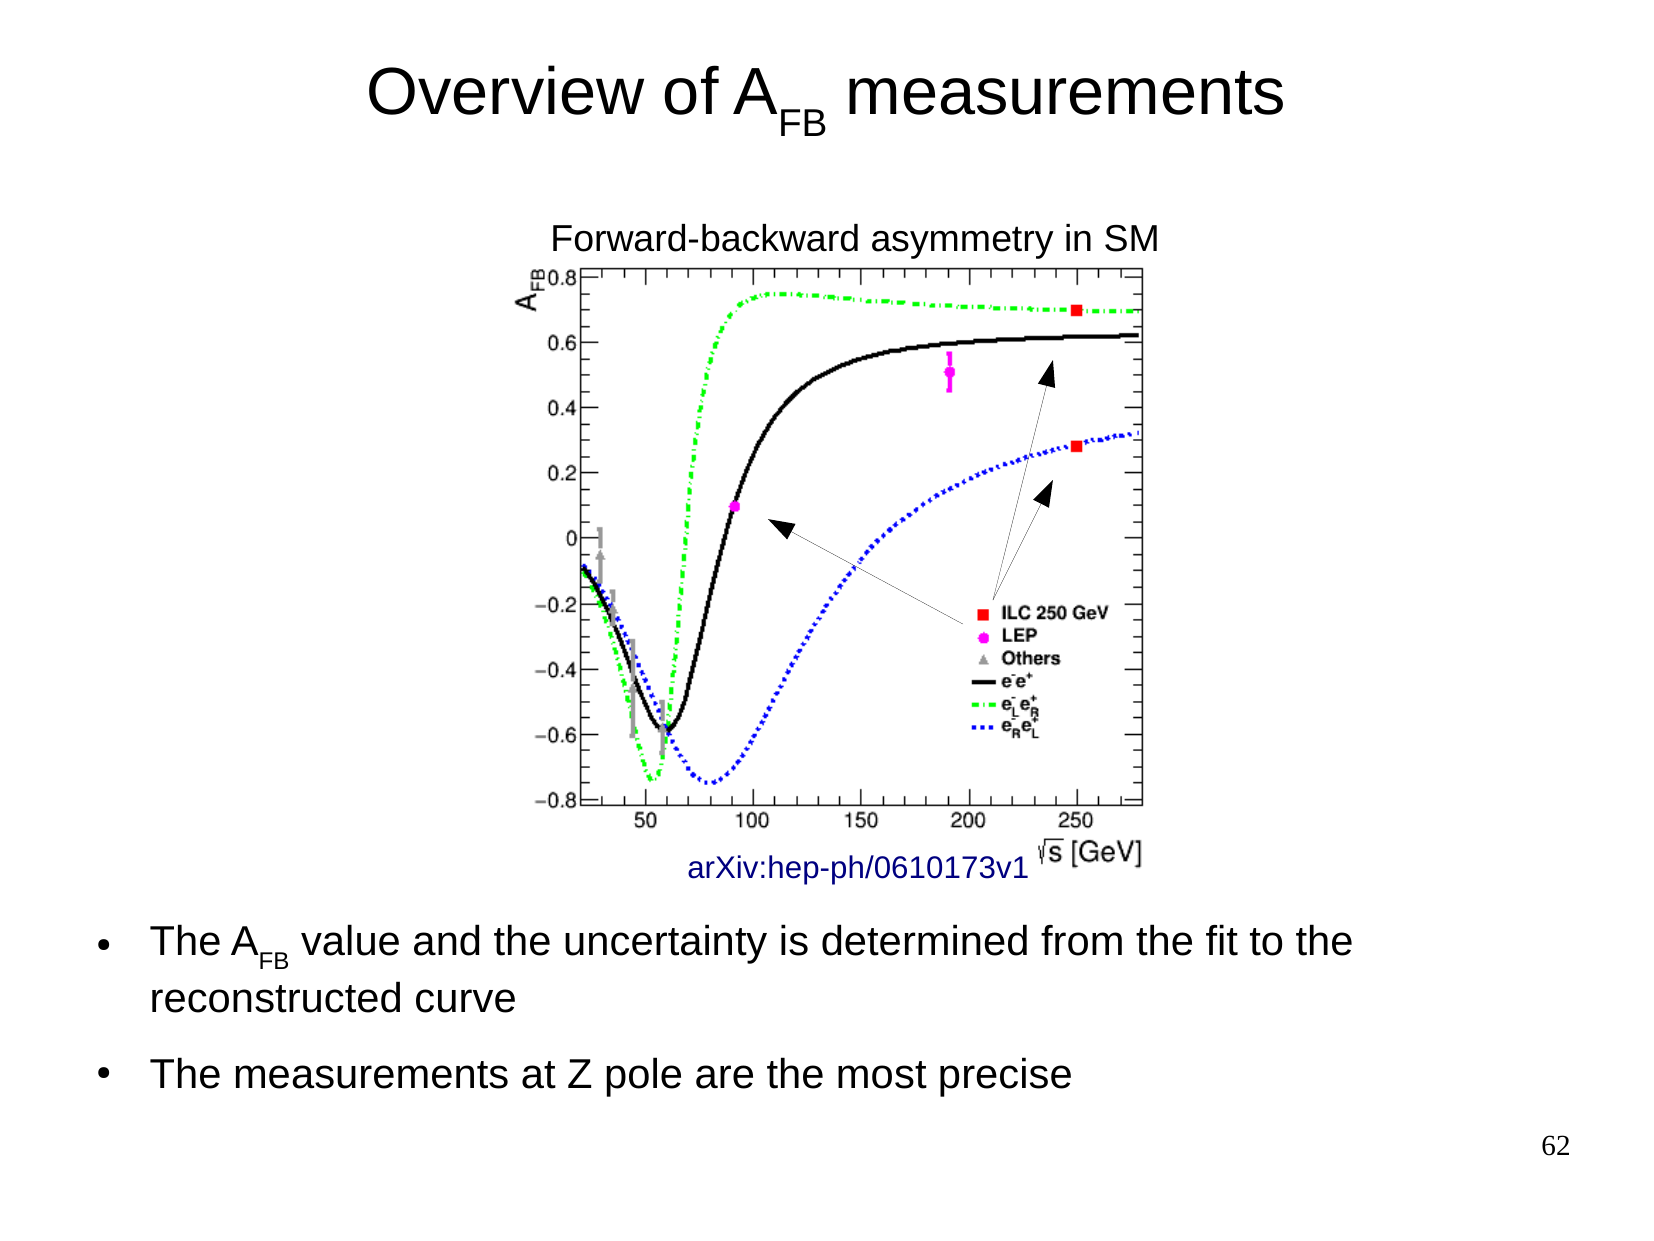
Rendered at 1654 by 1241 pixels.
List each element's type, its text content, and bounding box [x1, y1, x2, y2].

list The AFB value and the uncertainty is determined from the fit to the reconstructed curve The measurements at Z pole are the most precise [78, 918, 1571, 1197]
title Overview of AFB measurements [82, 49, 1571, 151]
text_box Forward-backward asymmetry in SM [535, 210, 1176, 267]
picture [512, 255, 1161, 871]
text_box arXiv:hep-ph/0610173v1 [663, 843, 1054, 893]
